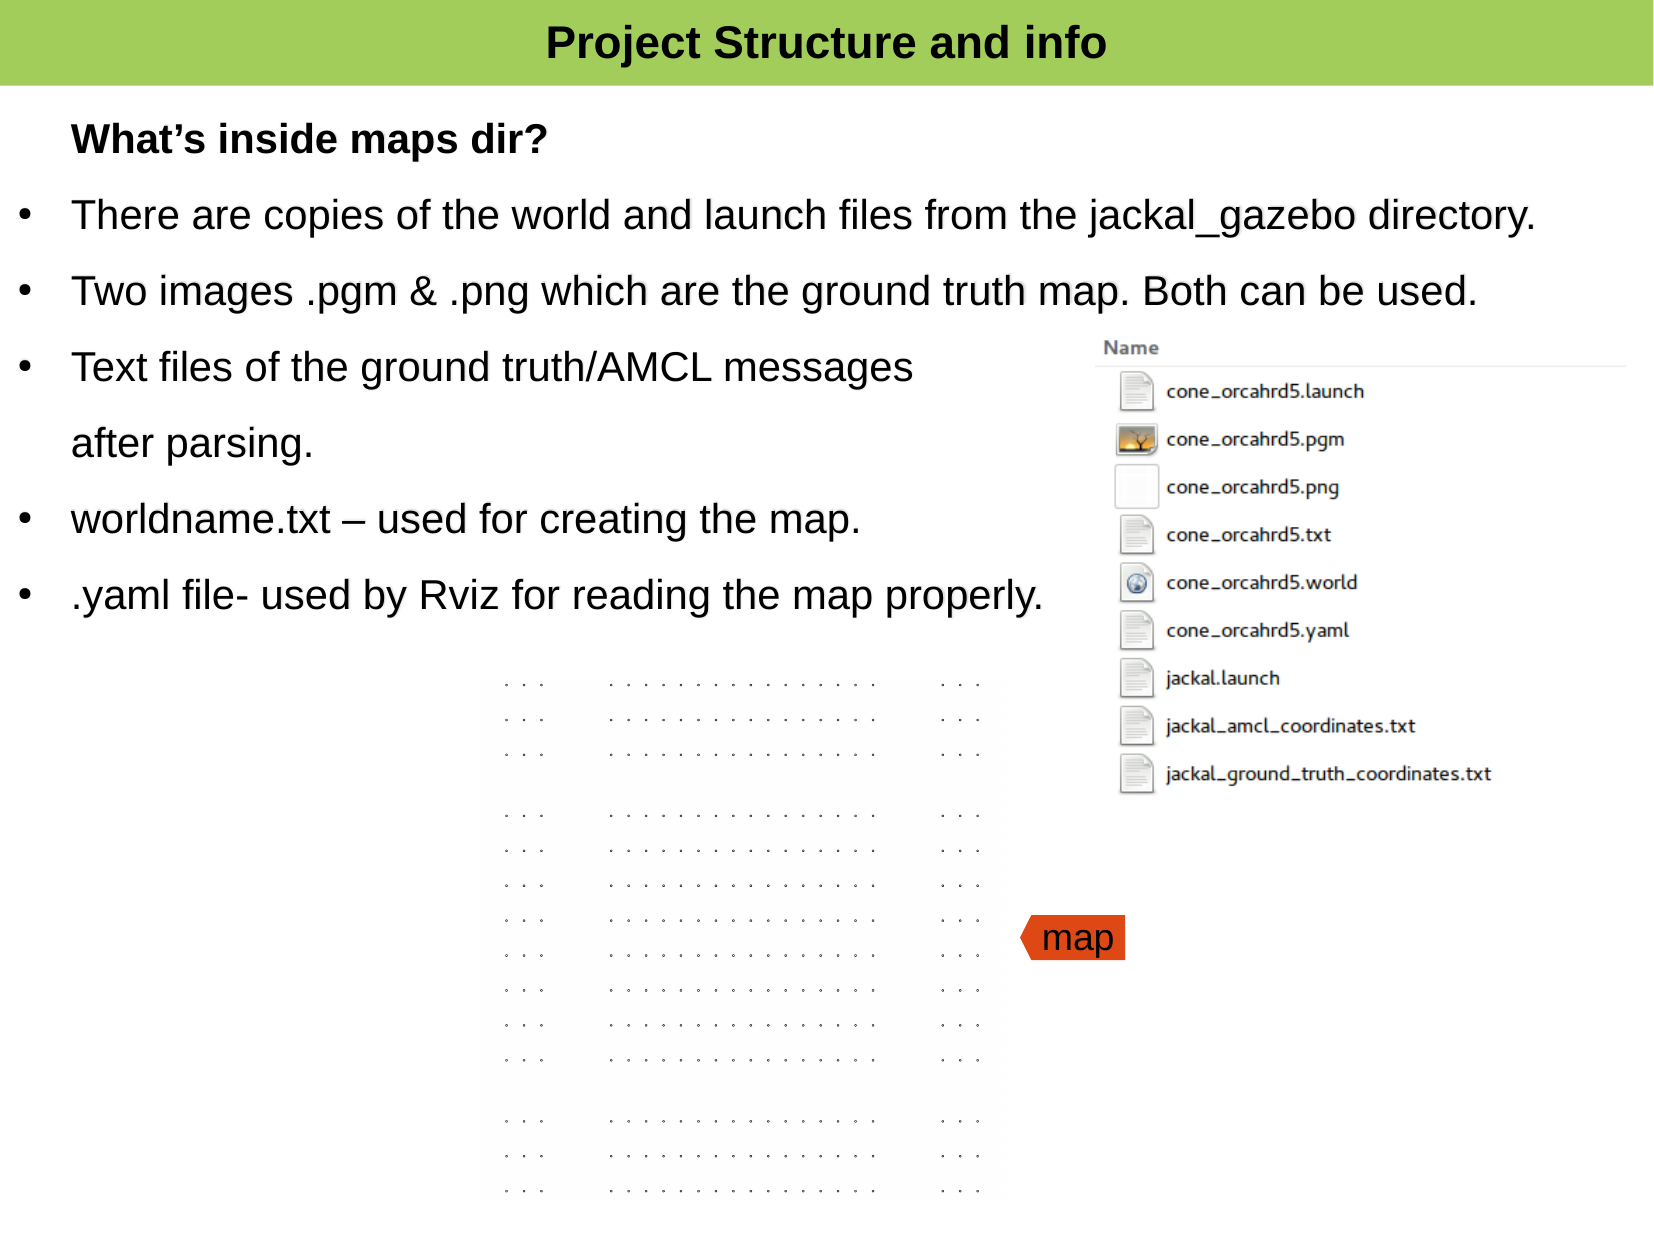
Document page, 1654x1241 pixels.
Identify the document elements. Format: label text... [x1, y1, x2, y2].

title Project Structure and info [0, 0, 1654, 86]
picture [1095, 332, 1626, 811]
list What’s inside maps dir? There are copies of the world and launch files from the jackal_gazebo directory. Two images .pgm & .png which are the ground truth map. Both can be used. Text files of the ground truth/AMCL messages after parsing. worldname.txt – used for creating the map. .yaml file- used by Rviz for reading the map properly. [0, 115, 1654, 1241]
picture [478, 674, 1006, 1202]
text_box map [1020, 915, 1126, 961]
